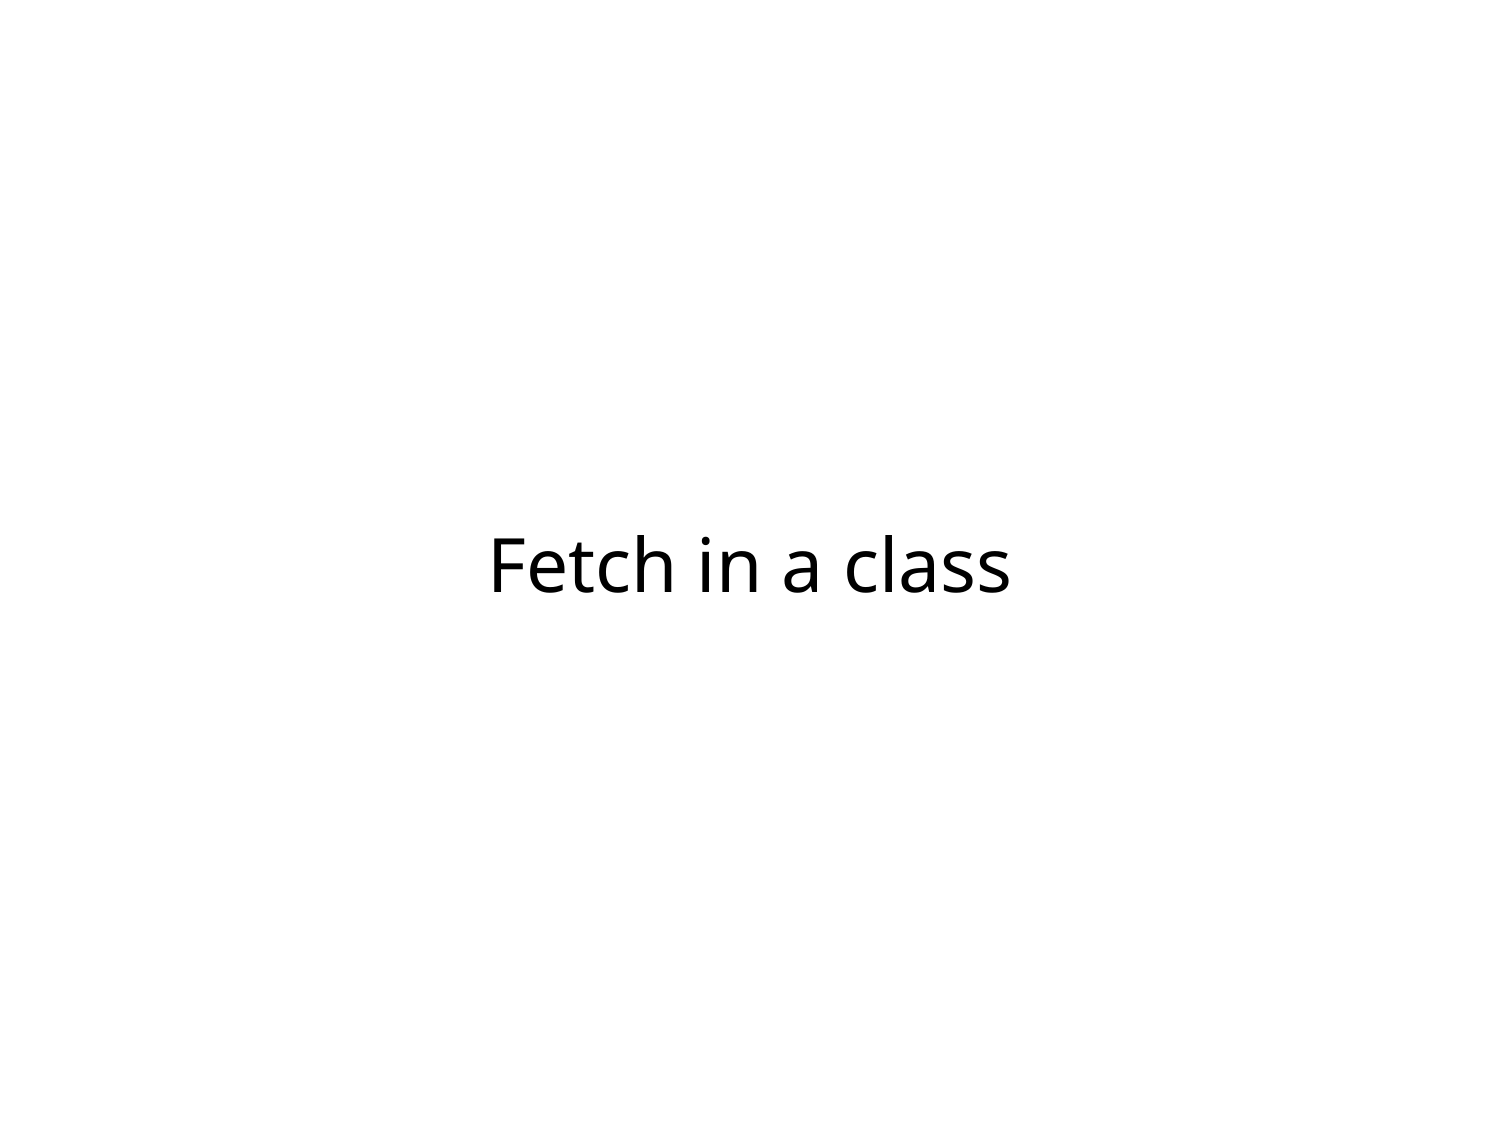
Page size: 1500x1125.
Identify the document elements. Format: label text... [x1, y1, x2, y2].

title Fetch in a class [51, 470, 1449, 655]
